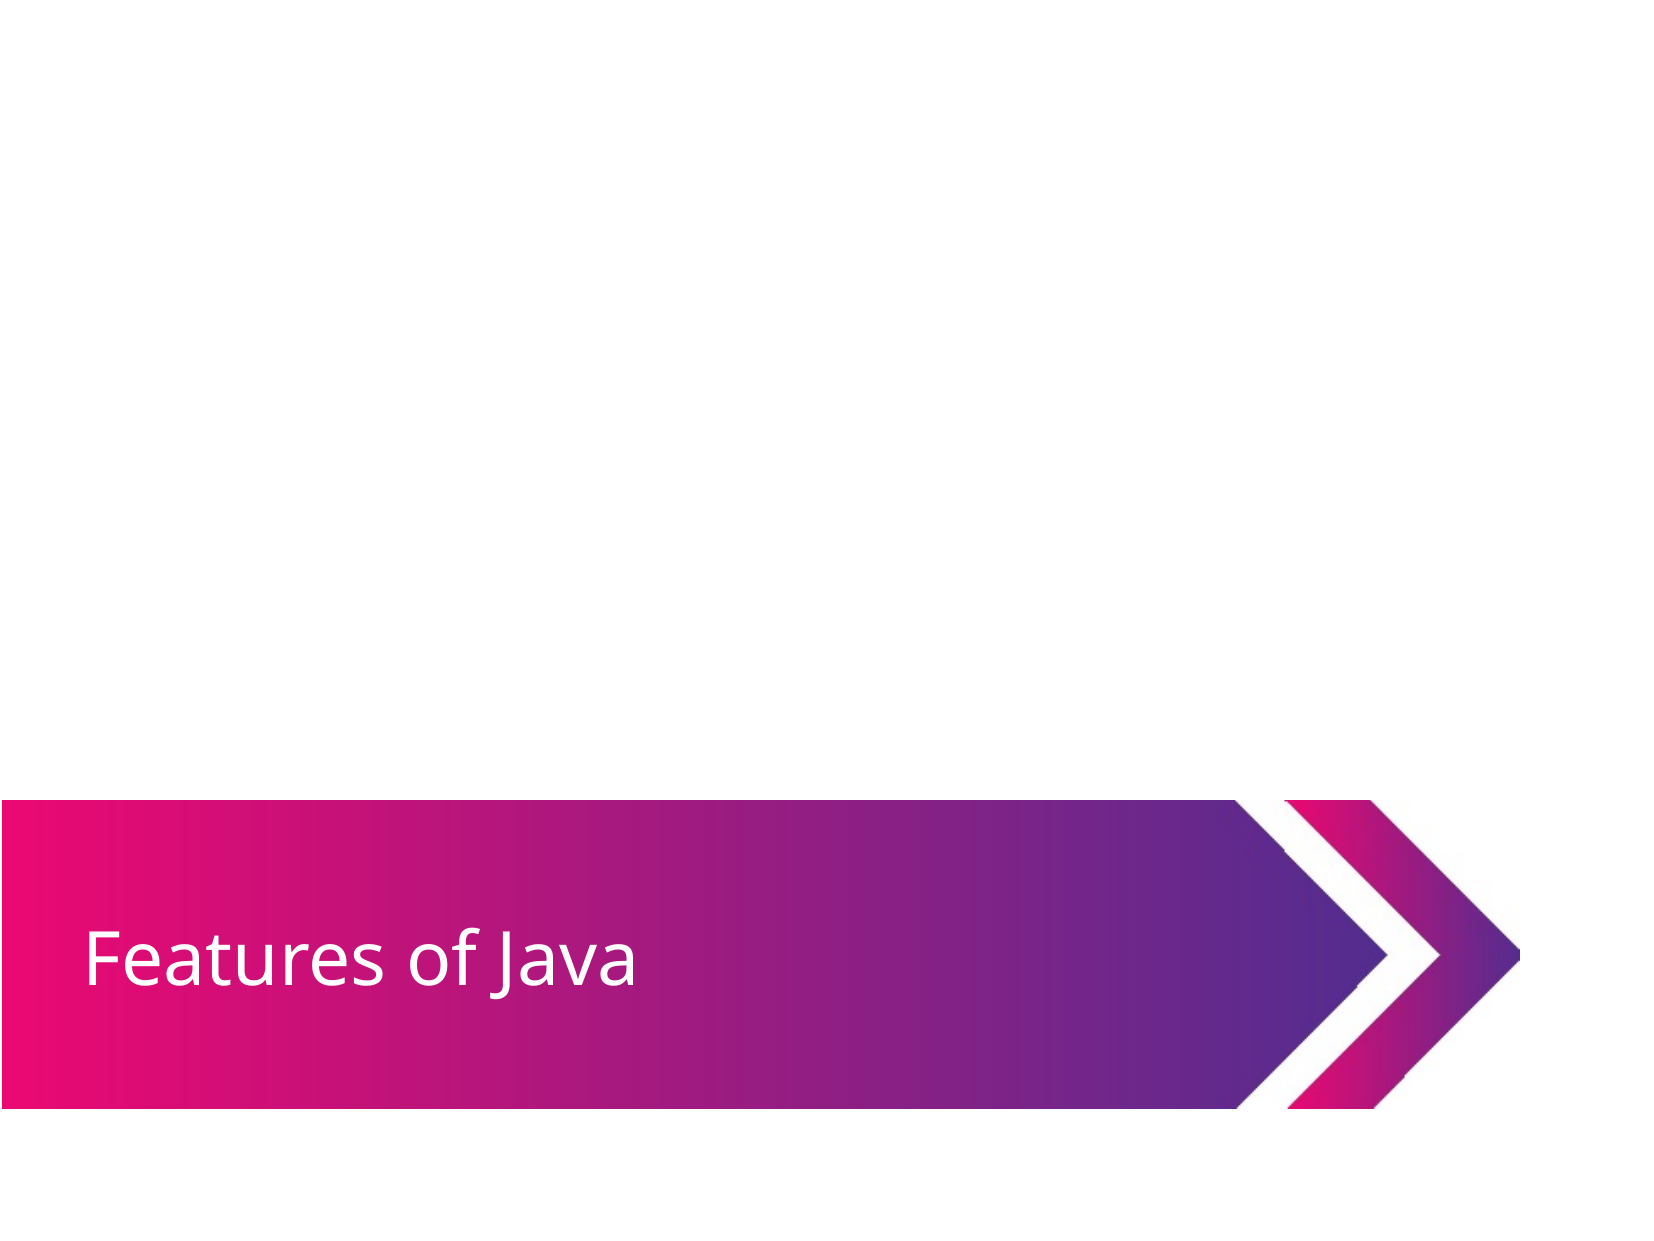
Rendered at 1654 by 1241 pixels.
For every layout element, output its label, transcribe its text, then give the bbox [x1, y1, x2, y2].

picture [2, 800, 1520, 1109]
title Features of Java [82, 852, 1396, 1060]
